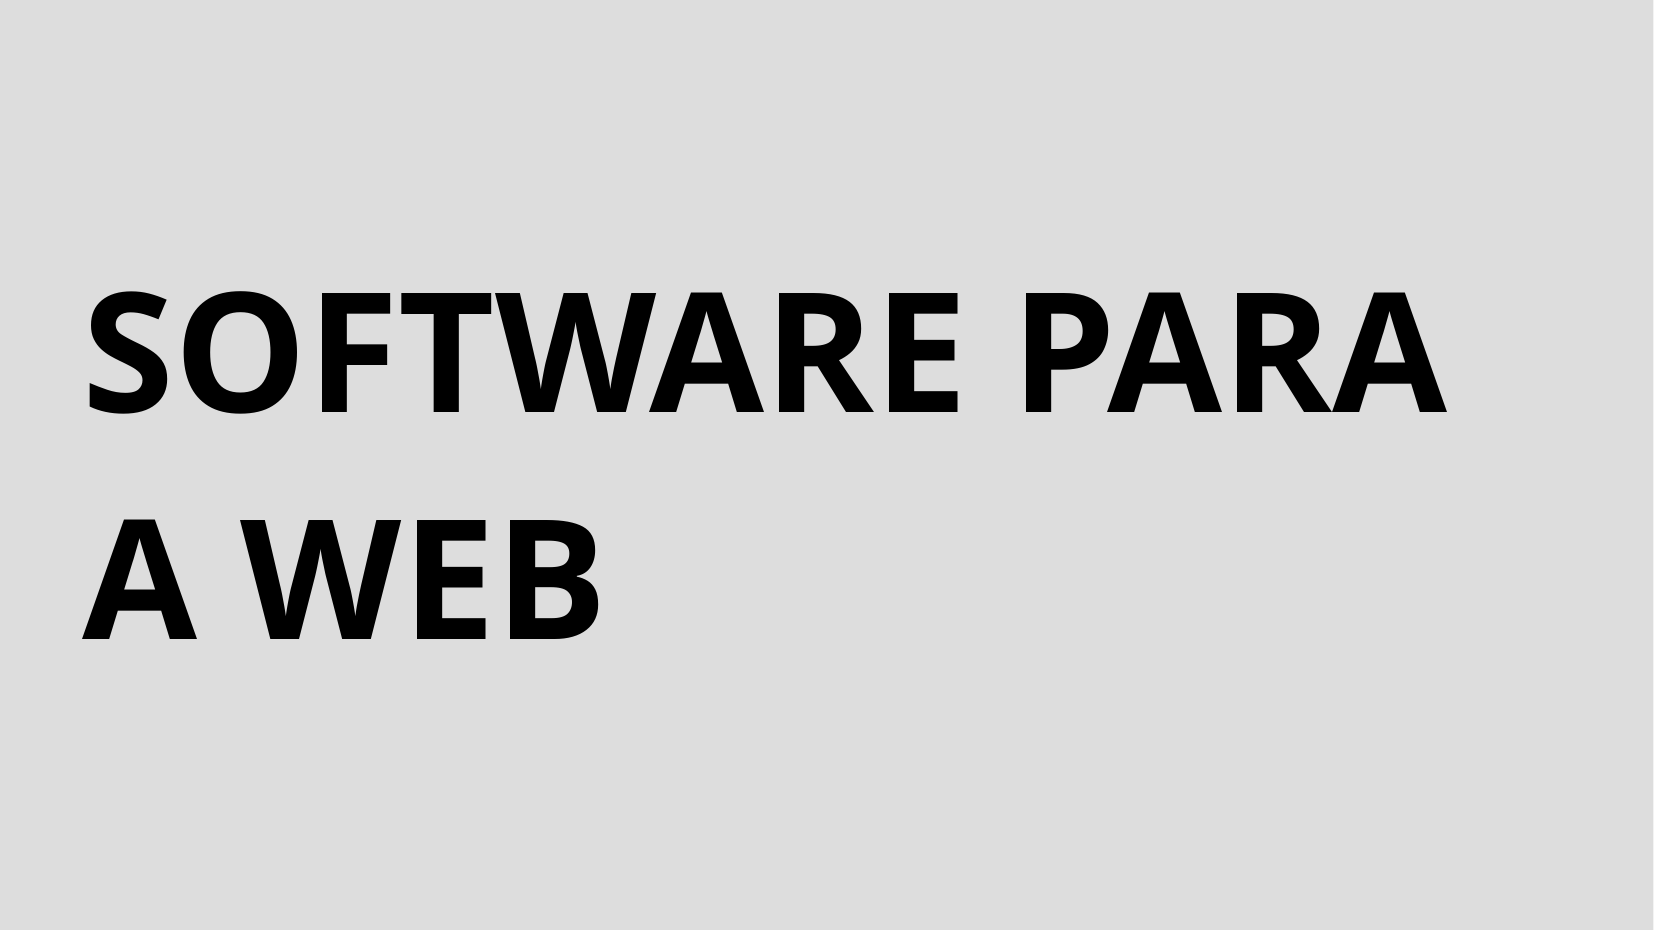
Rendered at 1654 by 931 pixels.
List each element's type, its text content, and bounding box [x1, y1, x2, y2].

subtitle SOFTWARE PARA A WEB [82, 37, 1571, 886]
